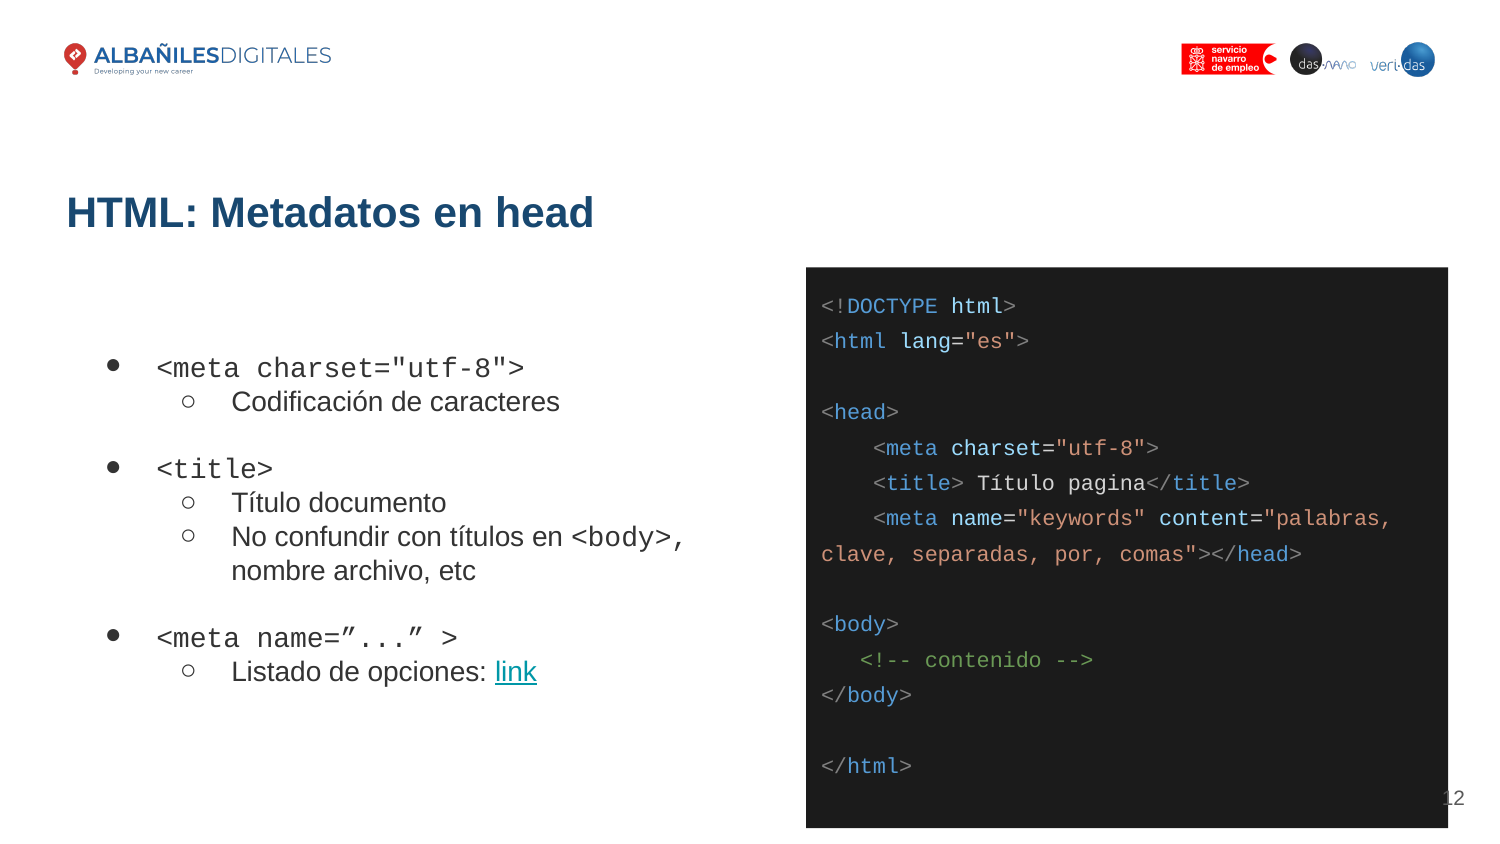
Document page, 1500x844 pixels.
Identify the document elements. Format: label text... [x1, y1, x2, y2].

text_box <!DOCTYPE html> <html lang="es"> <head> <meta charset="utf-8"> <title> Título pagina</title> <meta name="keywords" content="palabras, clave, separadas, por, comas"></head> <body> <!-- contenido --> </body> </html> [806, 267, 1449, 829]
text_box <meta charset="utf-8"> Codificación de caracteres <title> Título documento No confundir con títulos en <body>, nombre archivo, etc <meta name=”...” > Listado de opciones: link [66, 267, 788, 770]
picture [1181, 43, 1277, 75]
picture [64, 43, 332, 75]
picture [1290, 43, 1356, 75]
slide_number <number> [1389, 764, 1480, 830]
picture [1370, 42, 1435, 77]
text_box HTML: Metadatos en head [66, 174, 728, 267]
